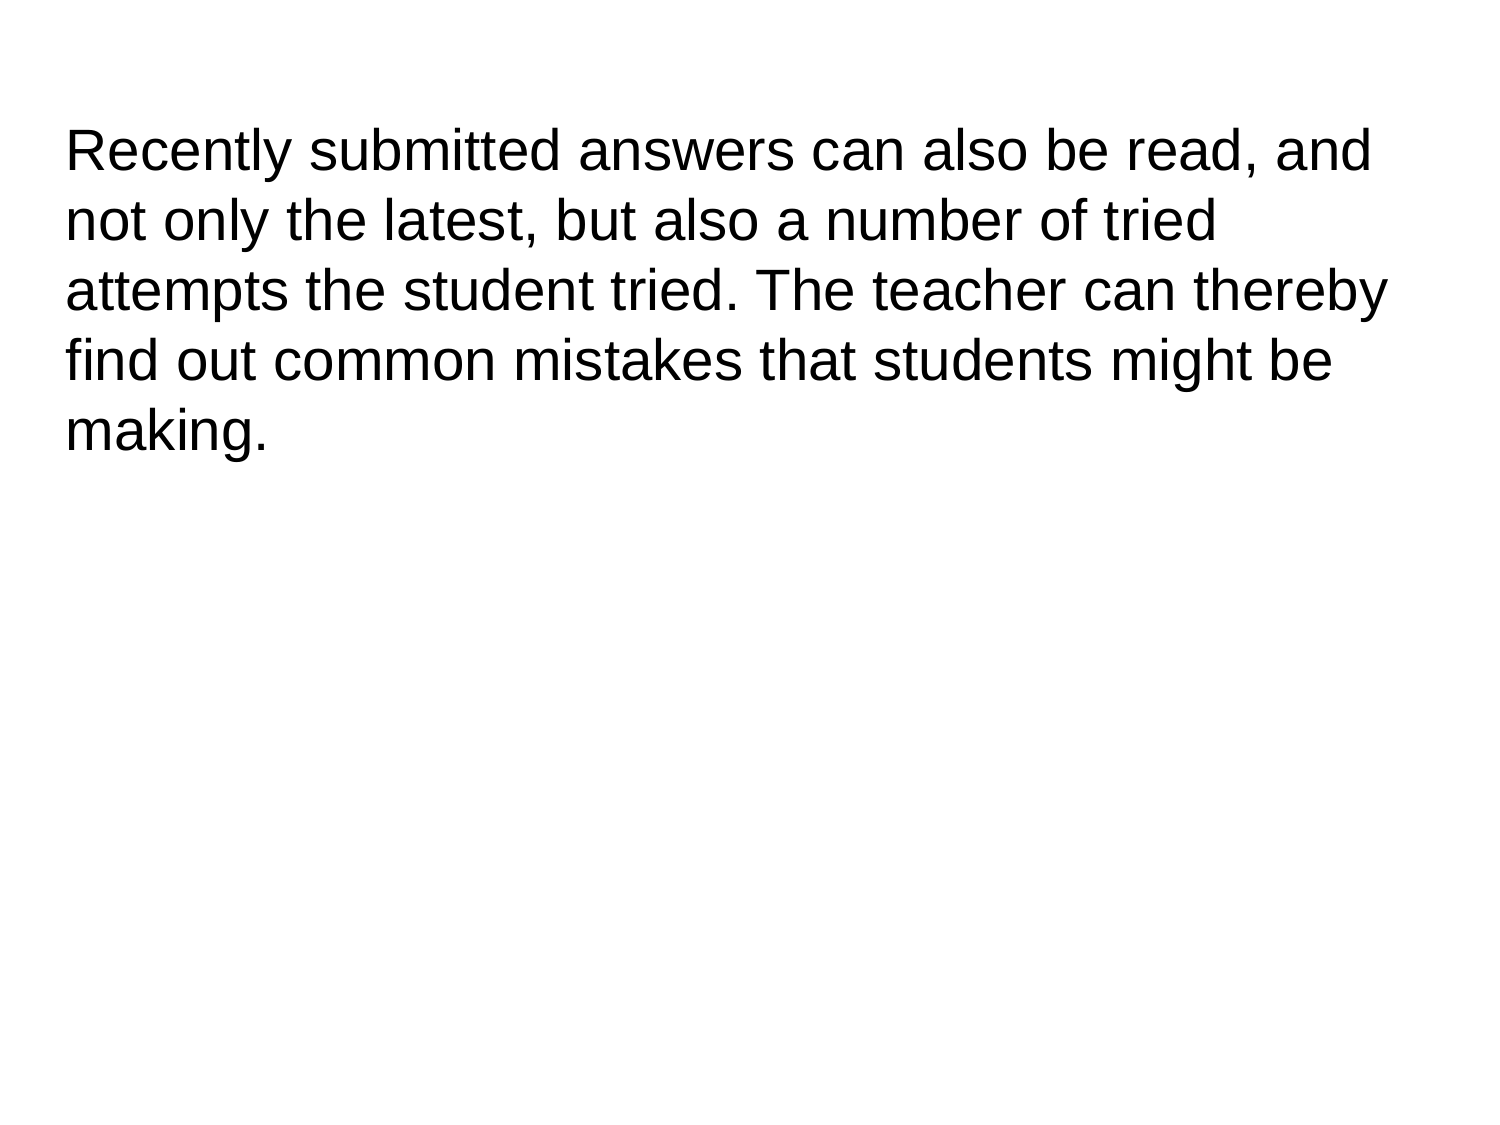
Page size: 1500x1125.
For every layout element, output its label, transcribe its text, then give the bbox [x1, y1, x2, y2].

text_box Recently submitted answers can also be read, and not only the latest, but also a number of tried attempts the student tried. The teacher can thereby find out common mistakes that students might be making. [51, 97, 1449, 223]
